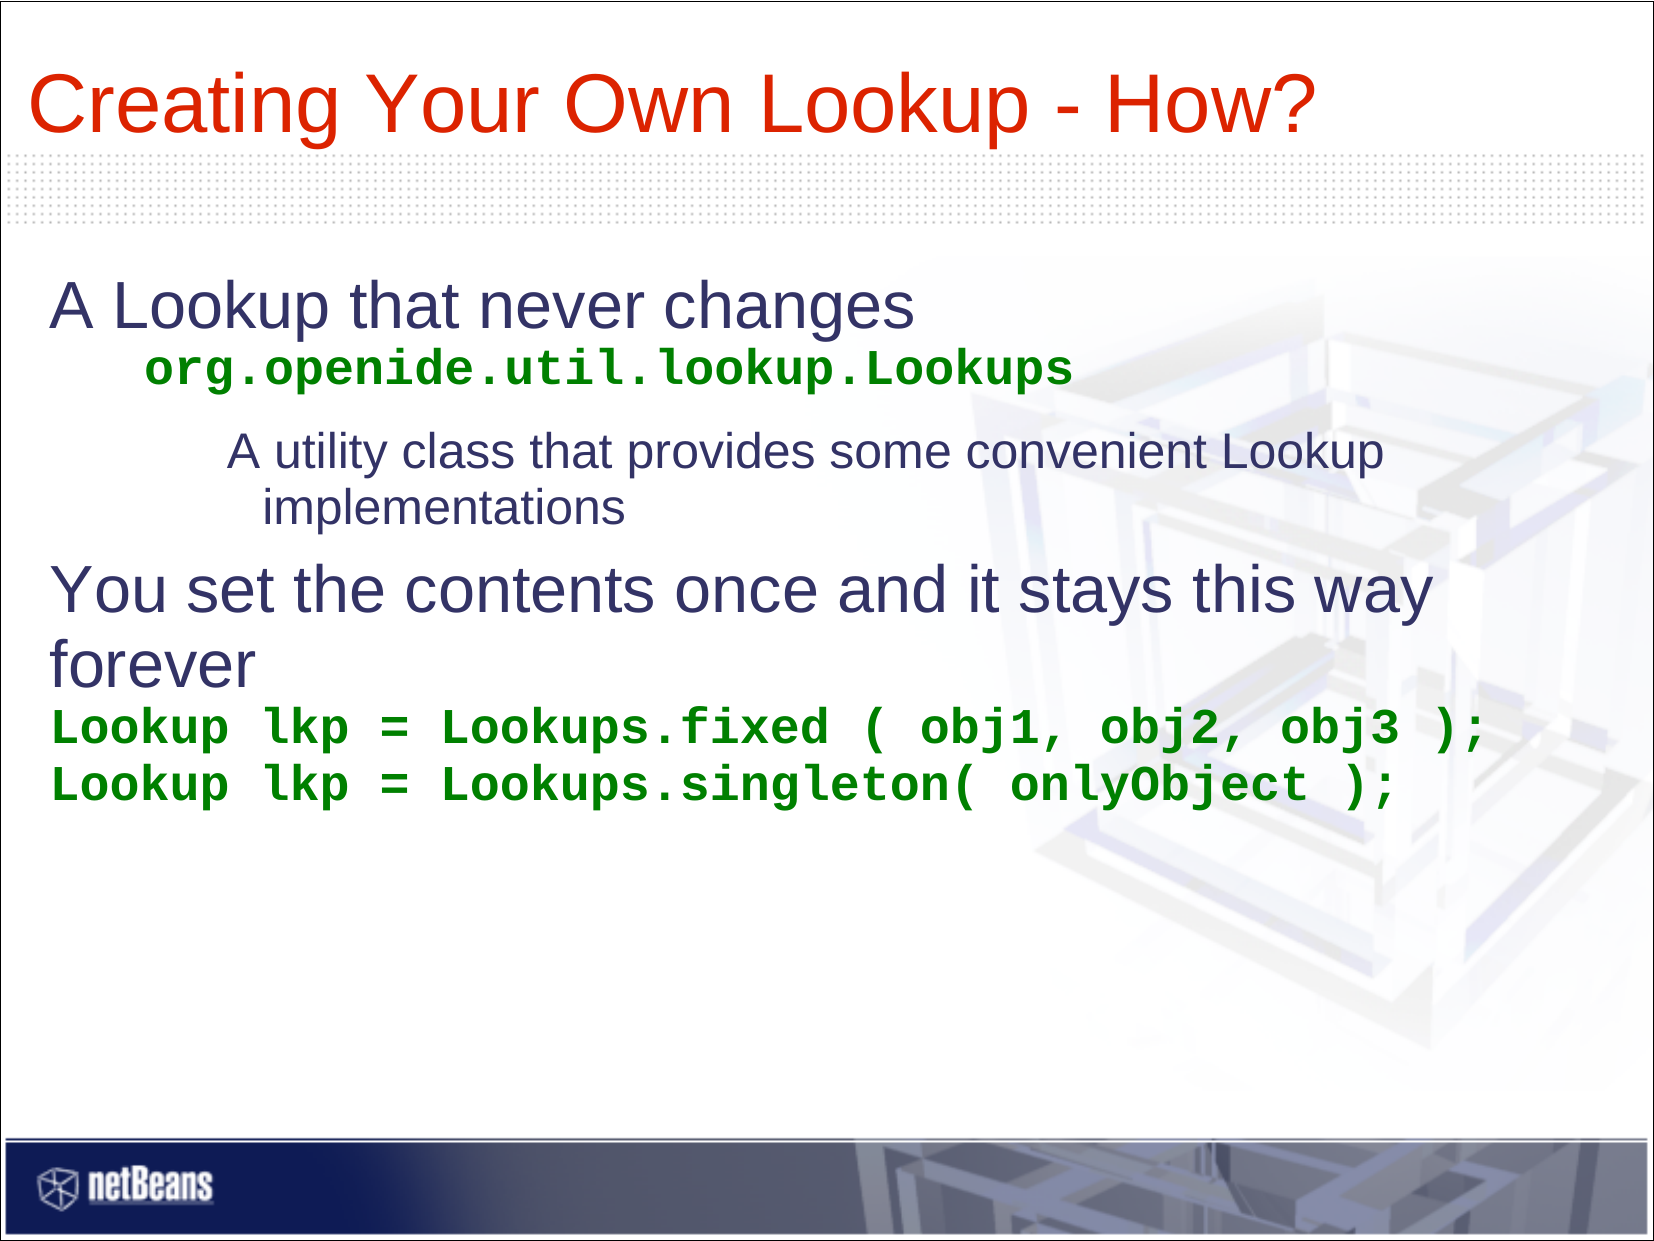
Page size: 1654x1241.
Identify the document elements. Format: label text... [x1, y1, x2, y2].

list A Lookup that never changes org.openide.util.lookup.Lookups A utility class that provides some convenient Lookup implementations You set the contents once and it stays this way forever Lookup lkp = Lookups.fixed ( obj1, obj2, obj3 ); Lookup lkp = Lookups.singleton( onlyObject ); [49, 268, 1654, 1122]
title Creating Your Own Lookup - How? [27, 0, 1627, 208]
picture [1, 2, 1653, 1240]
